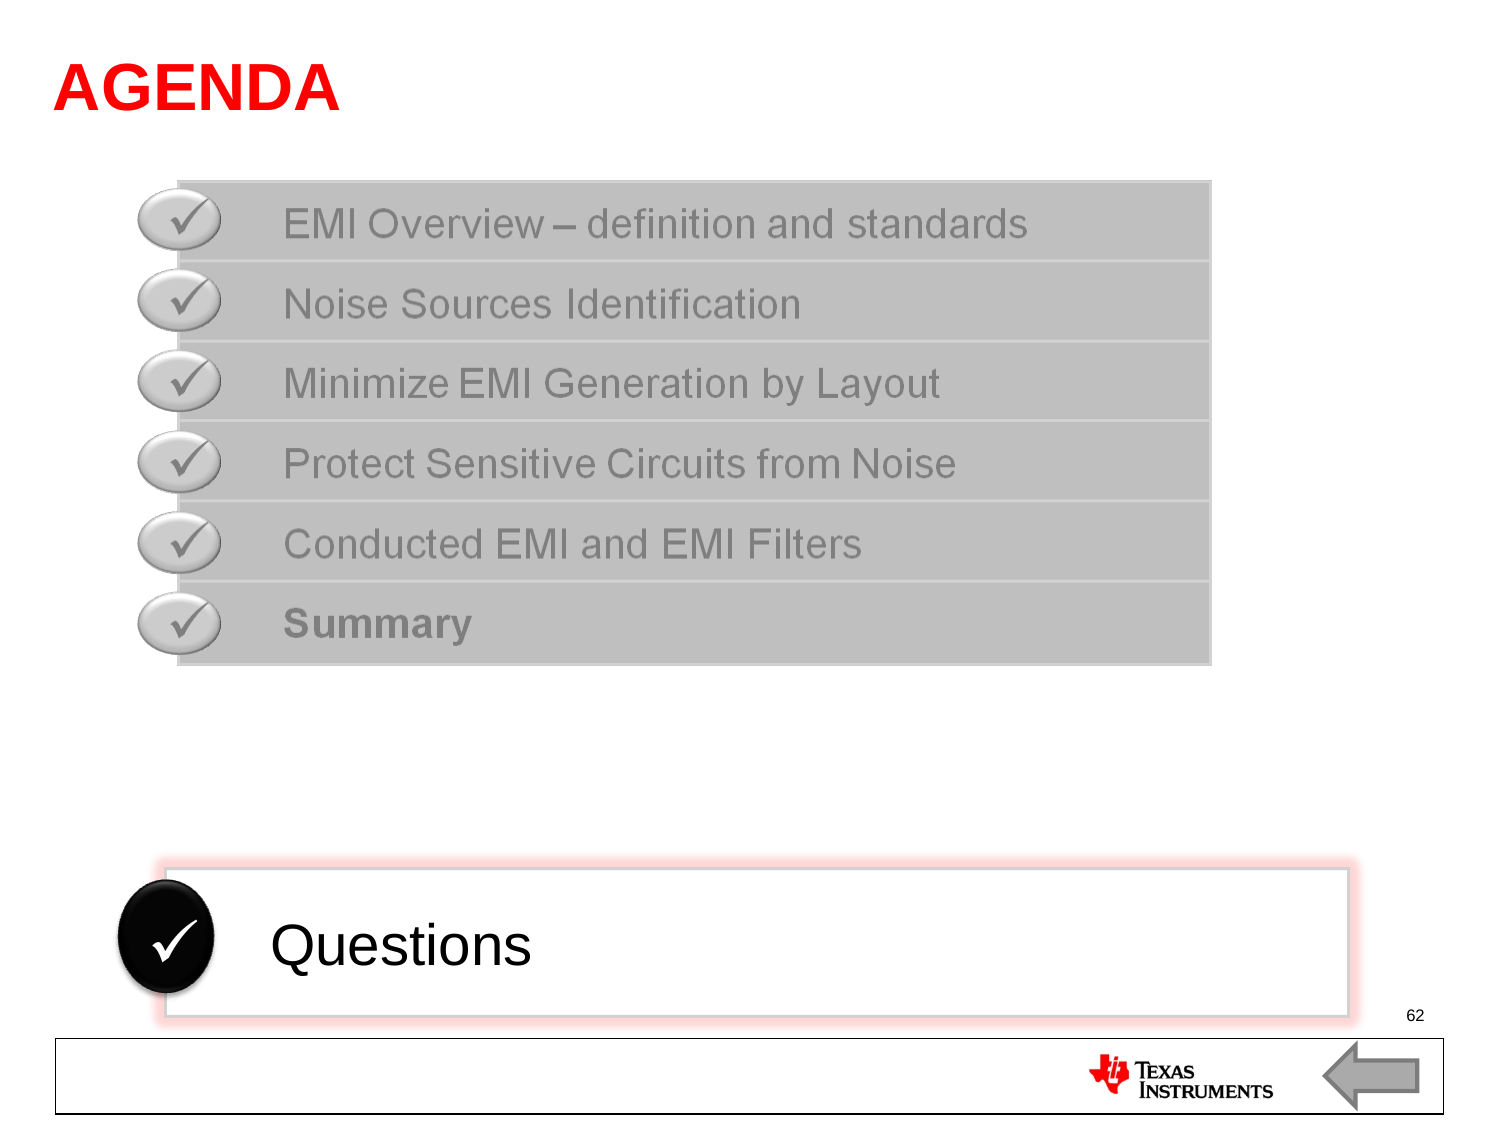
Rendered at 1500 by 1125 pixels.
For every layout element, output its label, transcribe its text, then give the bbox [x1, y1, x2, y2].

picture [98, 842, 1375, 1043]
text_box Questions [165, 868, 1348, 1016]
text_box  [133, 897, 201, 978]
title AGENDA [37, 23, 1426, 158]
picture [1087, 1052, 1274, 1099]
picture [121, 162, 1213, 672]
text_box <numero> [1375, 997, 1440, 1031]
text_box [1324, 1045, 1418, 1107]
